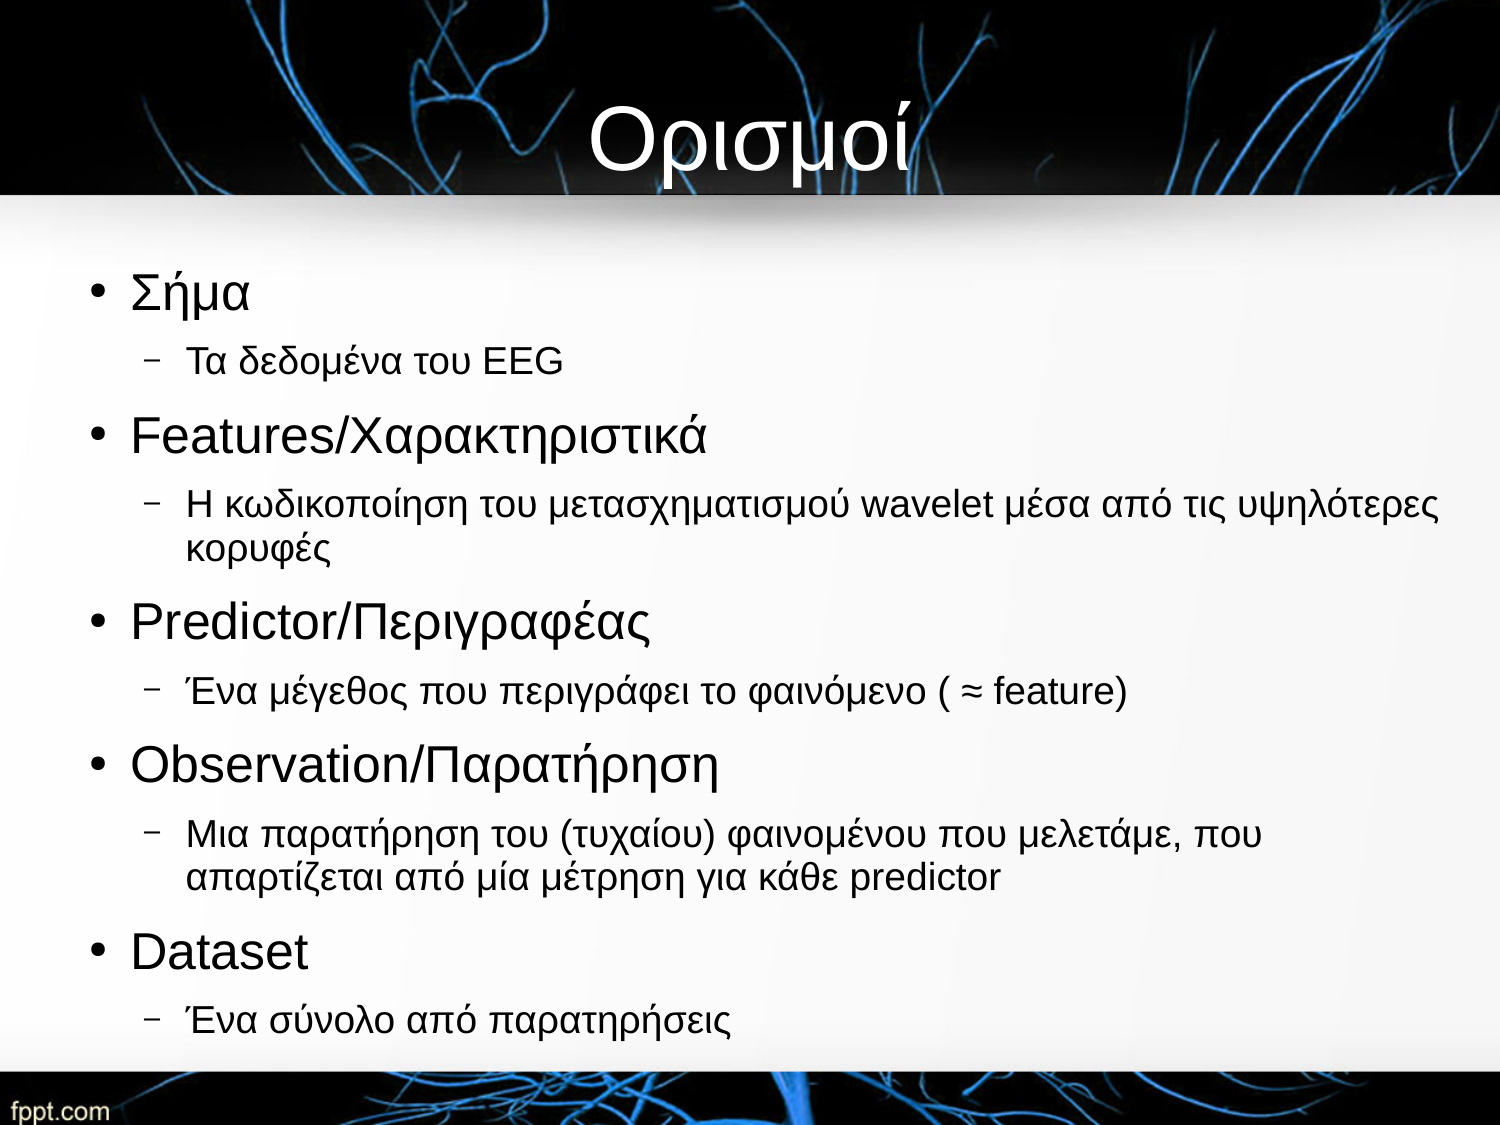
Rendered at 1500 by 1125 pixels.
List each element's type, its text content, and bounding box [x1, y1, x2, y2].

picture [0, 0, 1500, 1125]
list Σήμα Τα δεδομένα του EEG Features/Χαρακτηριστικά Η κωδικοποίηση του μετασχηματισμού wavelet μέσα από τις υψηλότερες κορυφές Predictor/Περιγραφέας Ένα μέγεθος που περιγράφει το φαινόμενο ( ≈ feature) Observation/Παρατήρηση Μια παρατήρηση του (τυχαίου) φαινομένου που μελετάμε, που απαρτίζεται από μία μέτρηση για κάθε predictor Dataset Ένα σύνολο από παρατηρήσεις [75, 263, 1456, 1048]
title Ορισμοί [75, 45, 1425, 233]
